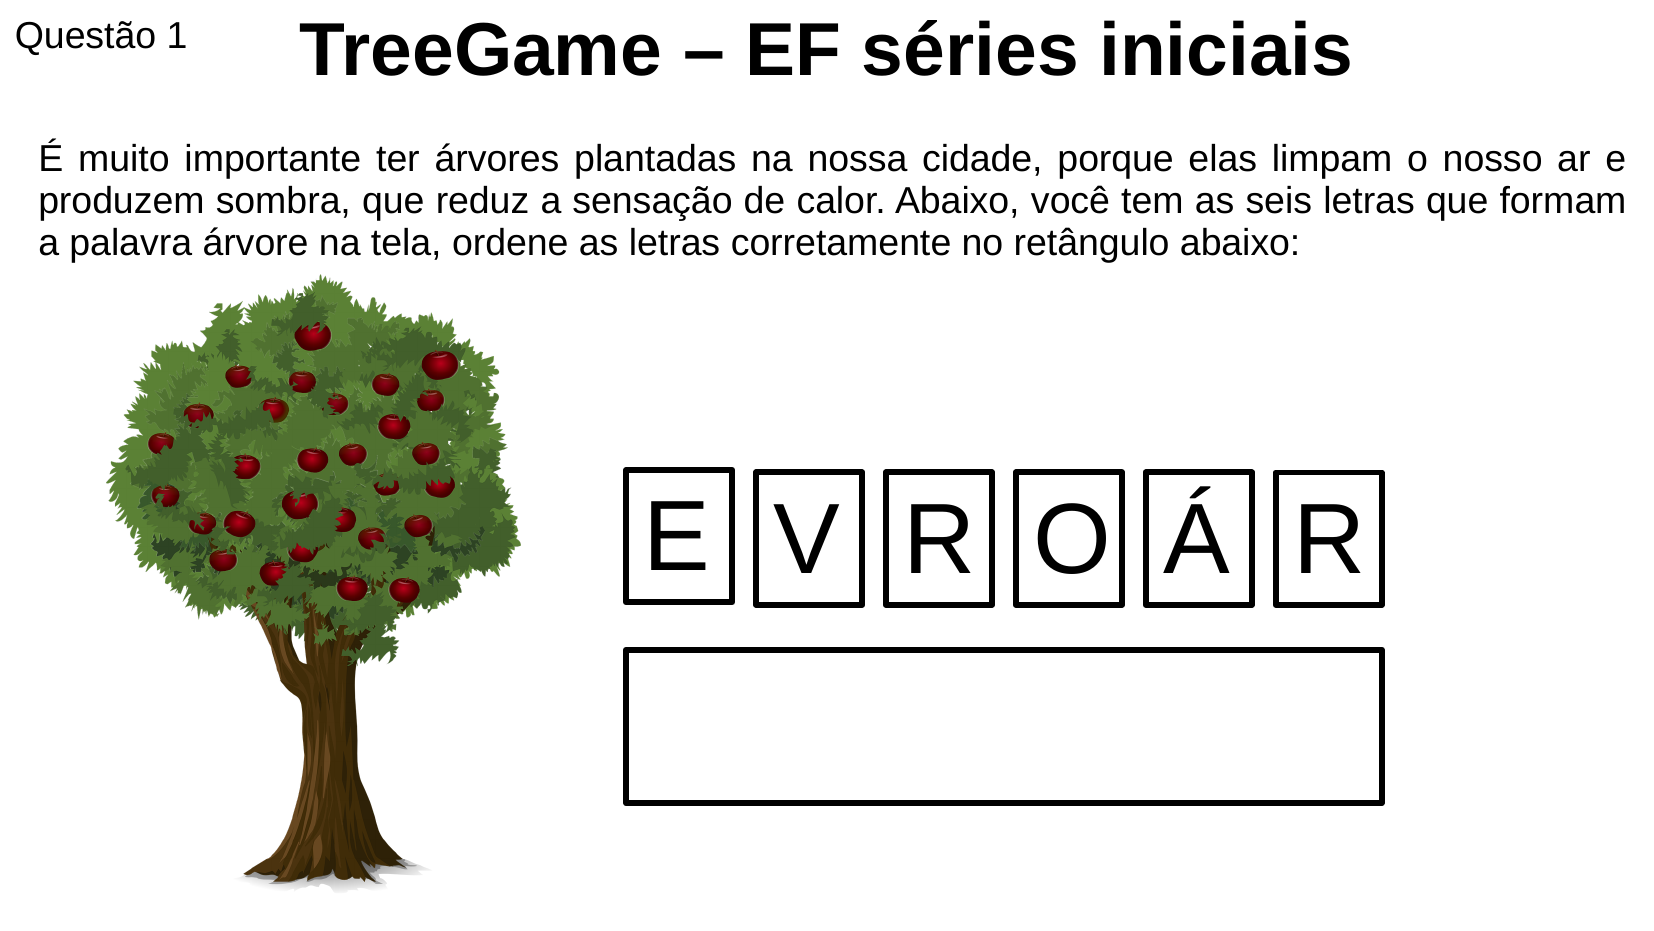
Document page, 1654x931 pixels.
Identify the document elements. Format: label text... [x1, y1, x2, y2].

text_box Questão 1 [0, 7, 237, 107]
text_box Á [1145, 472, 1252, 605]
text_box É muito importante ter árvores plantadas na nossa cidade, porque elas limpam o nosso ar e produzem sombra, que reduz a sensação de calor. Abaixo, você tem as seis letras que formam a palavra árvore na tela, ordene as letras corretamente no retângulo abaixo: [23, 129, 1642, 313]
text_box R [1275, 472, 1382, 605]
title TreeGame – EF séries iniciais [82, 0, 1571, 128]
picture [106, 274, 521, 898]
text_box E [625, 469, 733, 603]
text_box R [885, 472, 993, 605]
text_box O [1015, 472, 1123, 605]
text_box V [755, 472, 863, 605]
